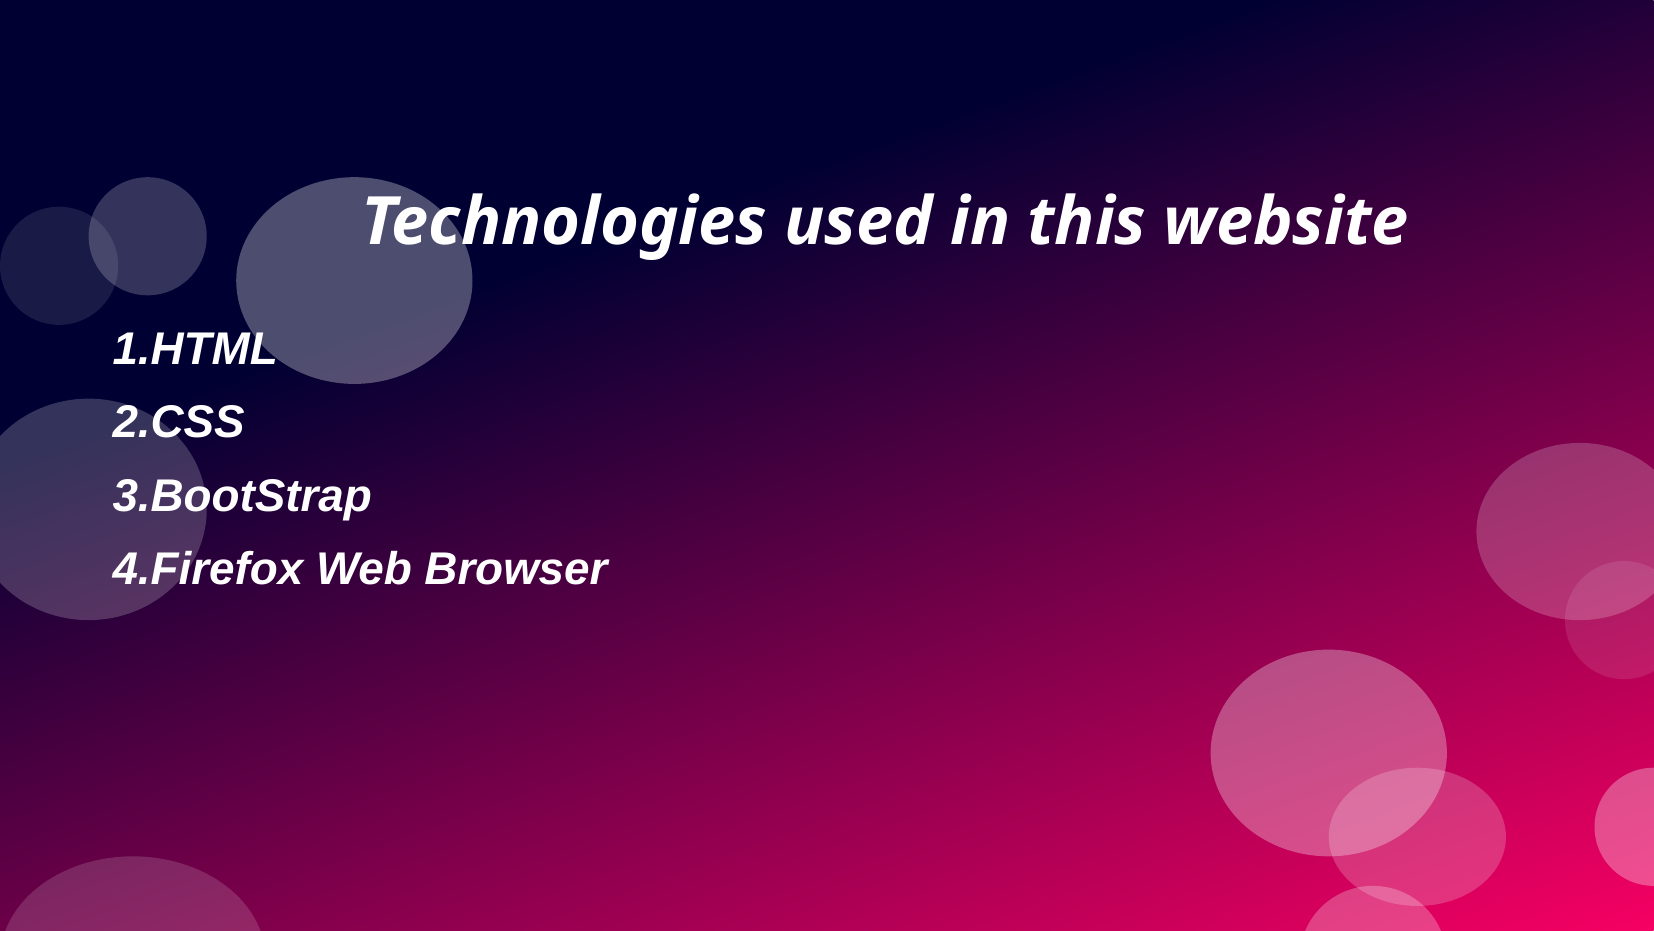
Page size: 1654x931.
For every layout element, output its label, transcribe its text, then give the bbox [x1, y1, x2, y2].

list 1.HTML 2.CSS 3.BootStrap 4.Firefox Web Browser [112, 323, 1601, 668]
title Technologies used in this website [112, 137, 1589, 301]
